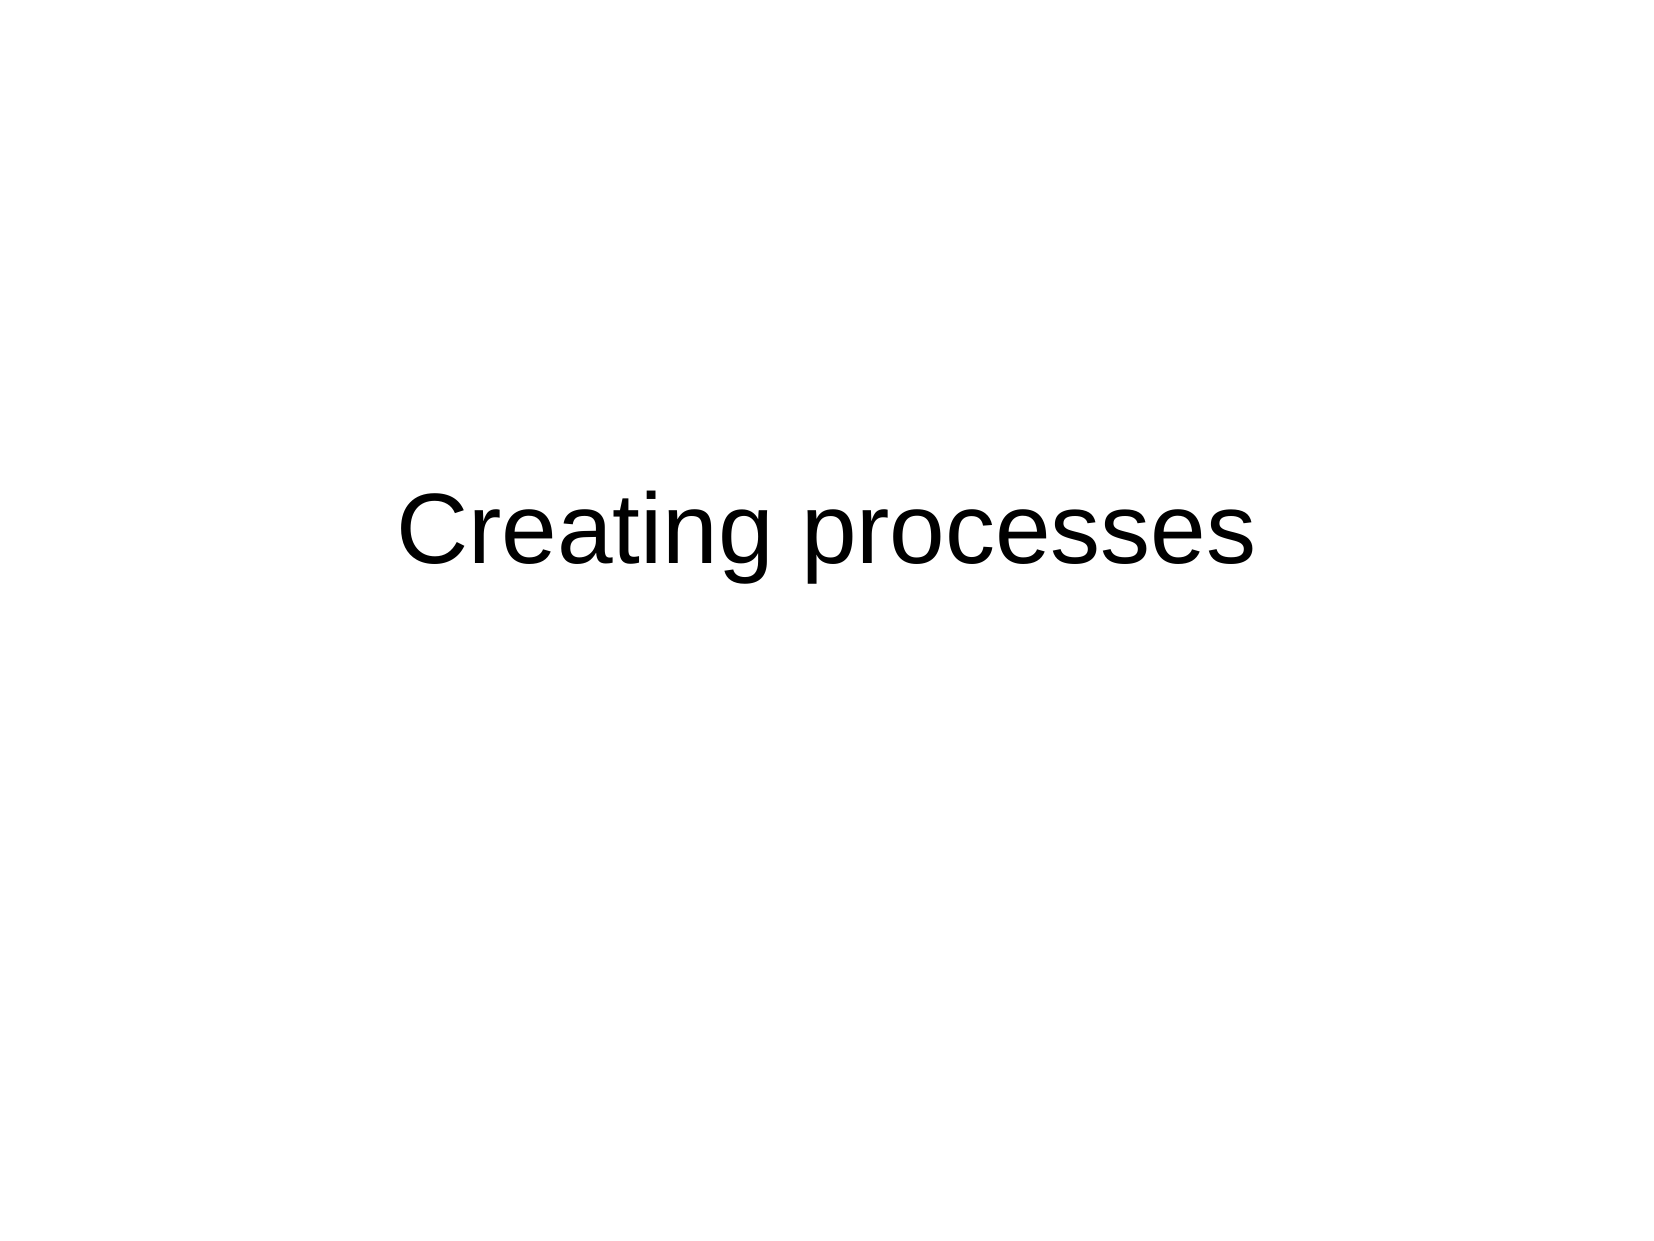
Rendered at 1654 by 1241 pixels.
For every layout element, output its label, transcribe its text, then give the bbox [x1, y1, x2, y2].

subtitle Creating processes [82, 49, 1571, 1010]
